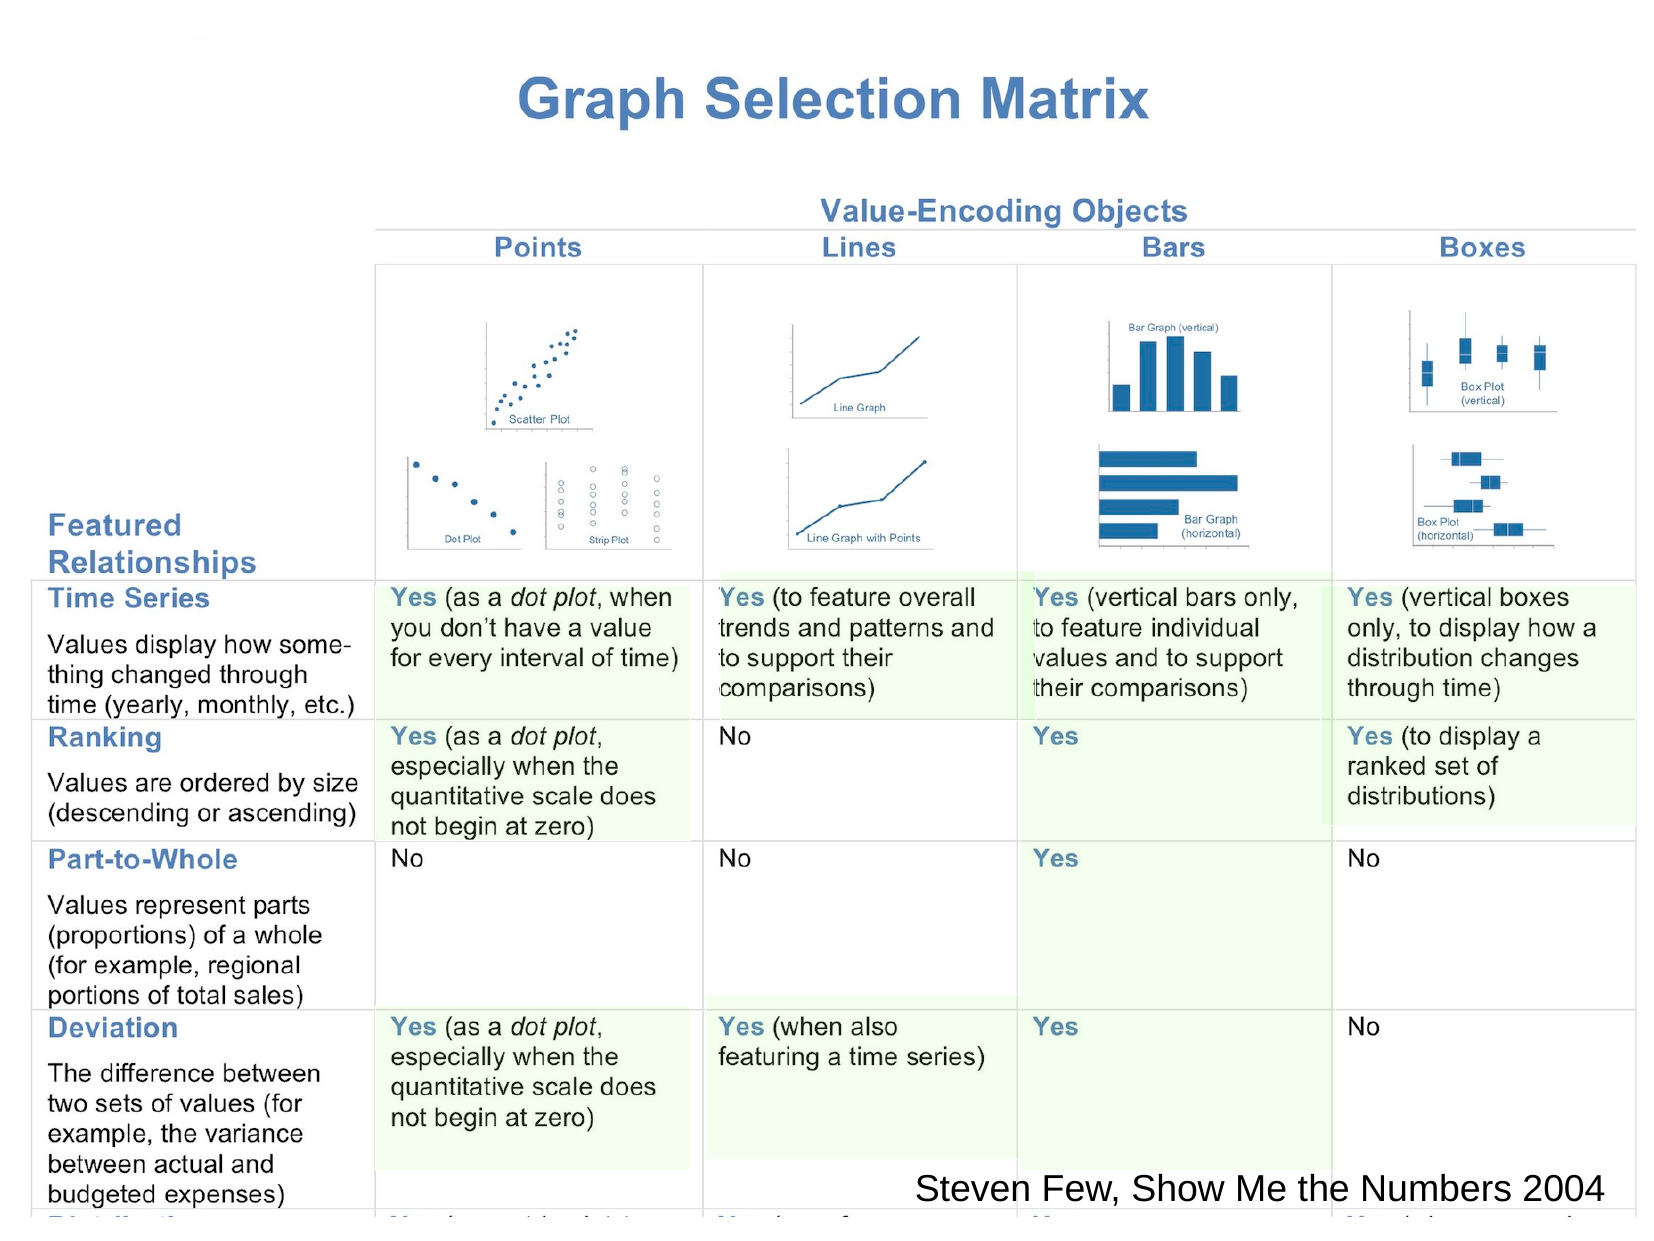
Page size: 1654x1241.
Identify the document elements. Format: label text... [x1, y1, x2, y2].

text_box [375, 1005, 691, 1171]
text_box Steven Few, Show Me the Numbers 2004 [900, 1159, 1624, 1217]
text_box [705, 570, 1636, 1171]
text_box [375, 585, 691, 841]
picture [14, 36, 1654, 1217]
